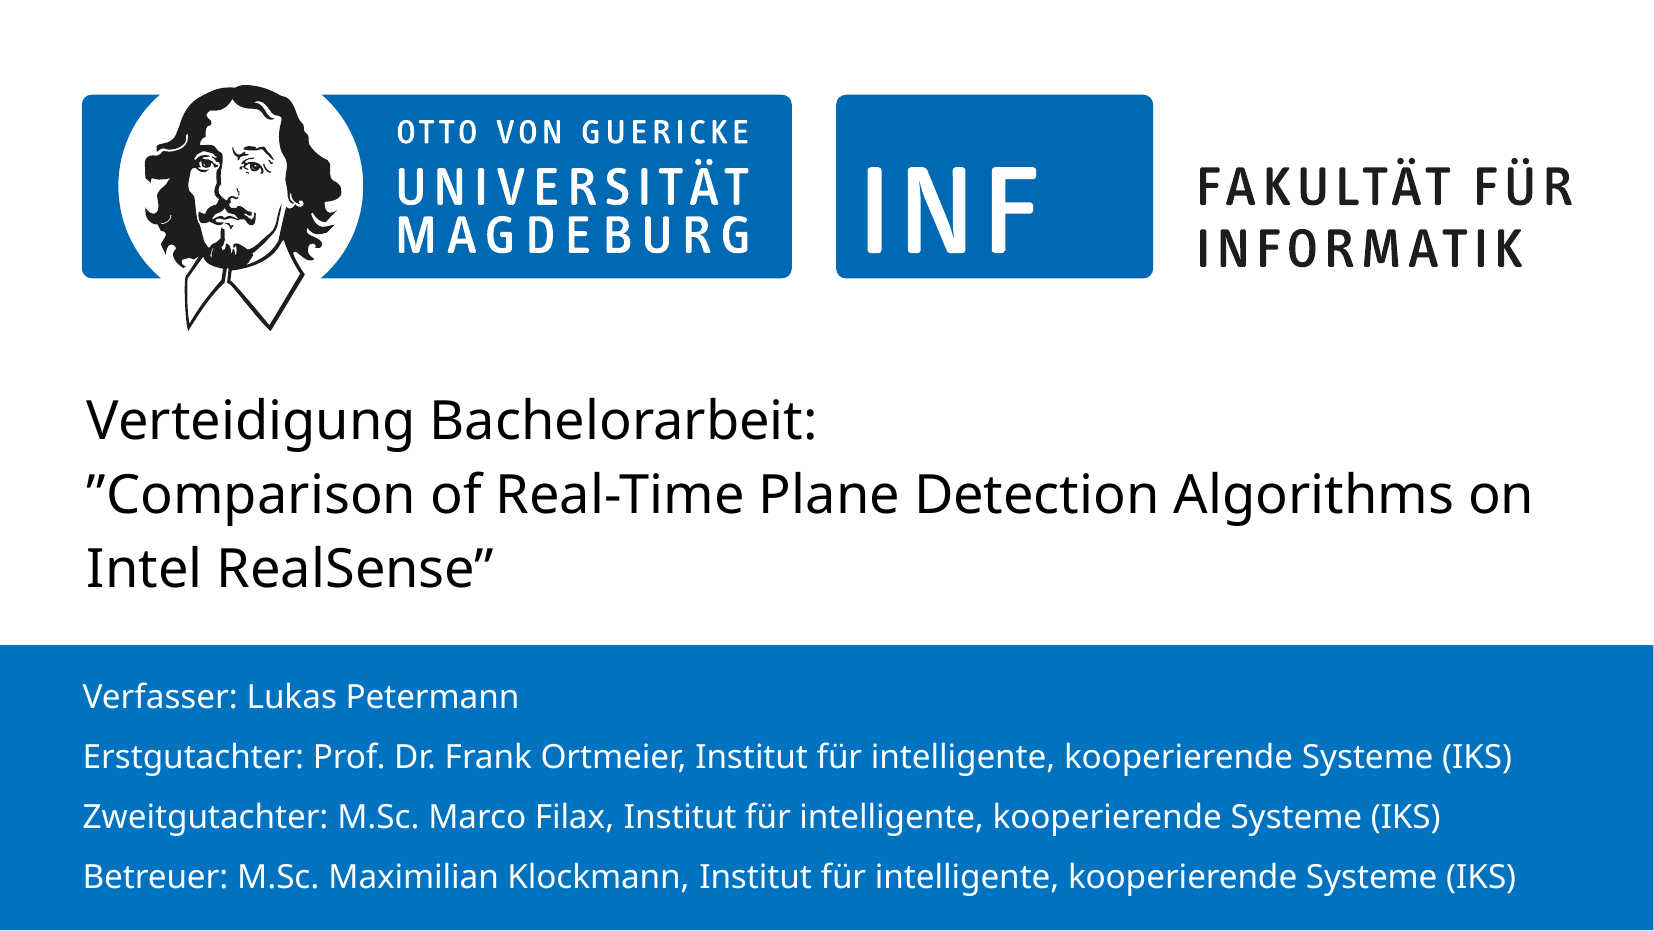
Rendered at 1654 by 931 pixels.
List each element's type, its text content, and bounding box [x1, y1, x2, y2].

subtitle Verfasser: Lukas Petermann Erstgutachter: Prof. Dr. Frank Ortmeier, Institut für intelligente, kooperierende Systeme (IKS) Zweitgutachter: M.Sc. Marco Filax, Institut für intelligente, kooperierende Systeme (IKS) Betreuer: M.Sc. Maximilian Klockmann, Institut für intelligente, kooperierende Systeme (IKS) [82, 659, 1571, 912]
title Verteidigung Bachelorarbeit: ”Comparison of Real-Time Plane Detection Algorithms on Intel RealSense” [86, 375, 1576, 610]
